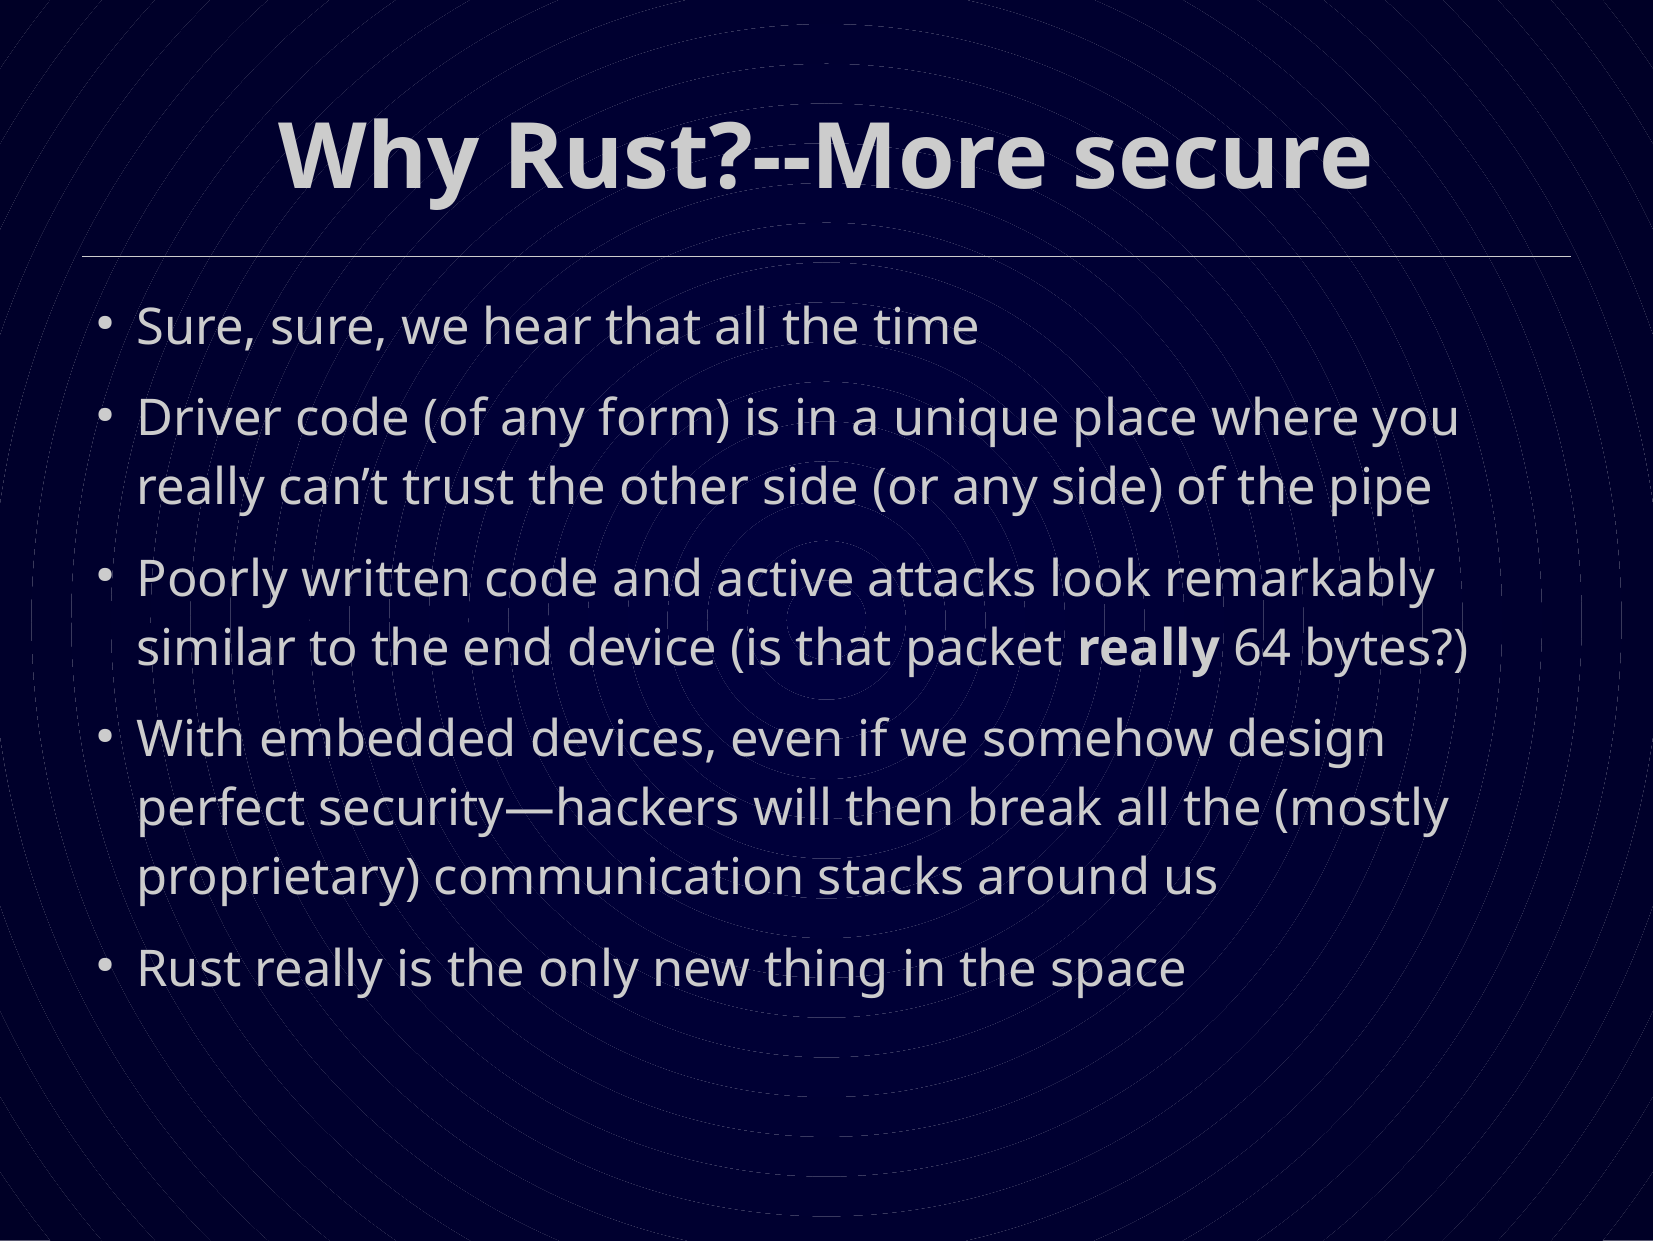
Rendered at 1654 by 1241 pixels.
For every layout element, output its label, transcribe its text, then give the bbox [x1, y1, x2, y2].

title Why Rust?--More secure [82, 49, 1571, 257]
list Sure, sure, we hear that all the time Driver code (of any form) is in a unique place where you really can’t trust the other side (or any side) of the pipe Poorly written code and active attacks look remarkably similar to the end device (is that packet really 64 bytes?) With embedded devices, even if we somehow design perfect security—hackers will then break all the (mostly proprietary) communication stacks around us Rust really is the only new thing in the space [82, 290, 1571, 1010]
